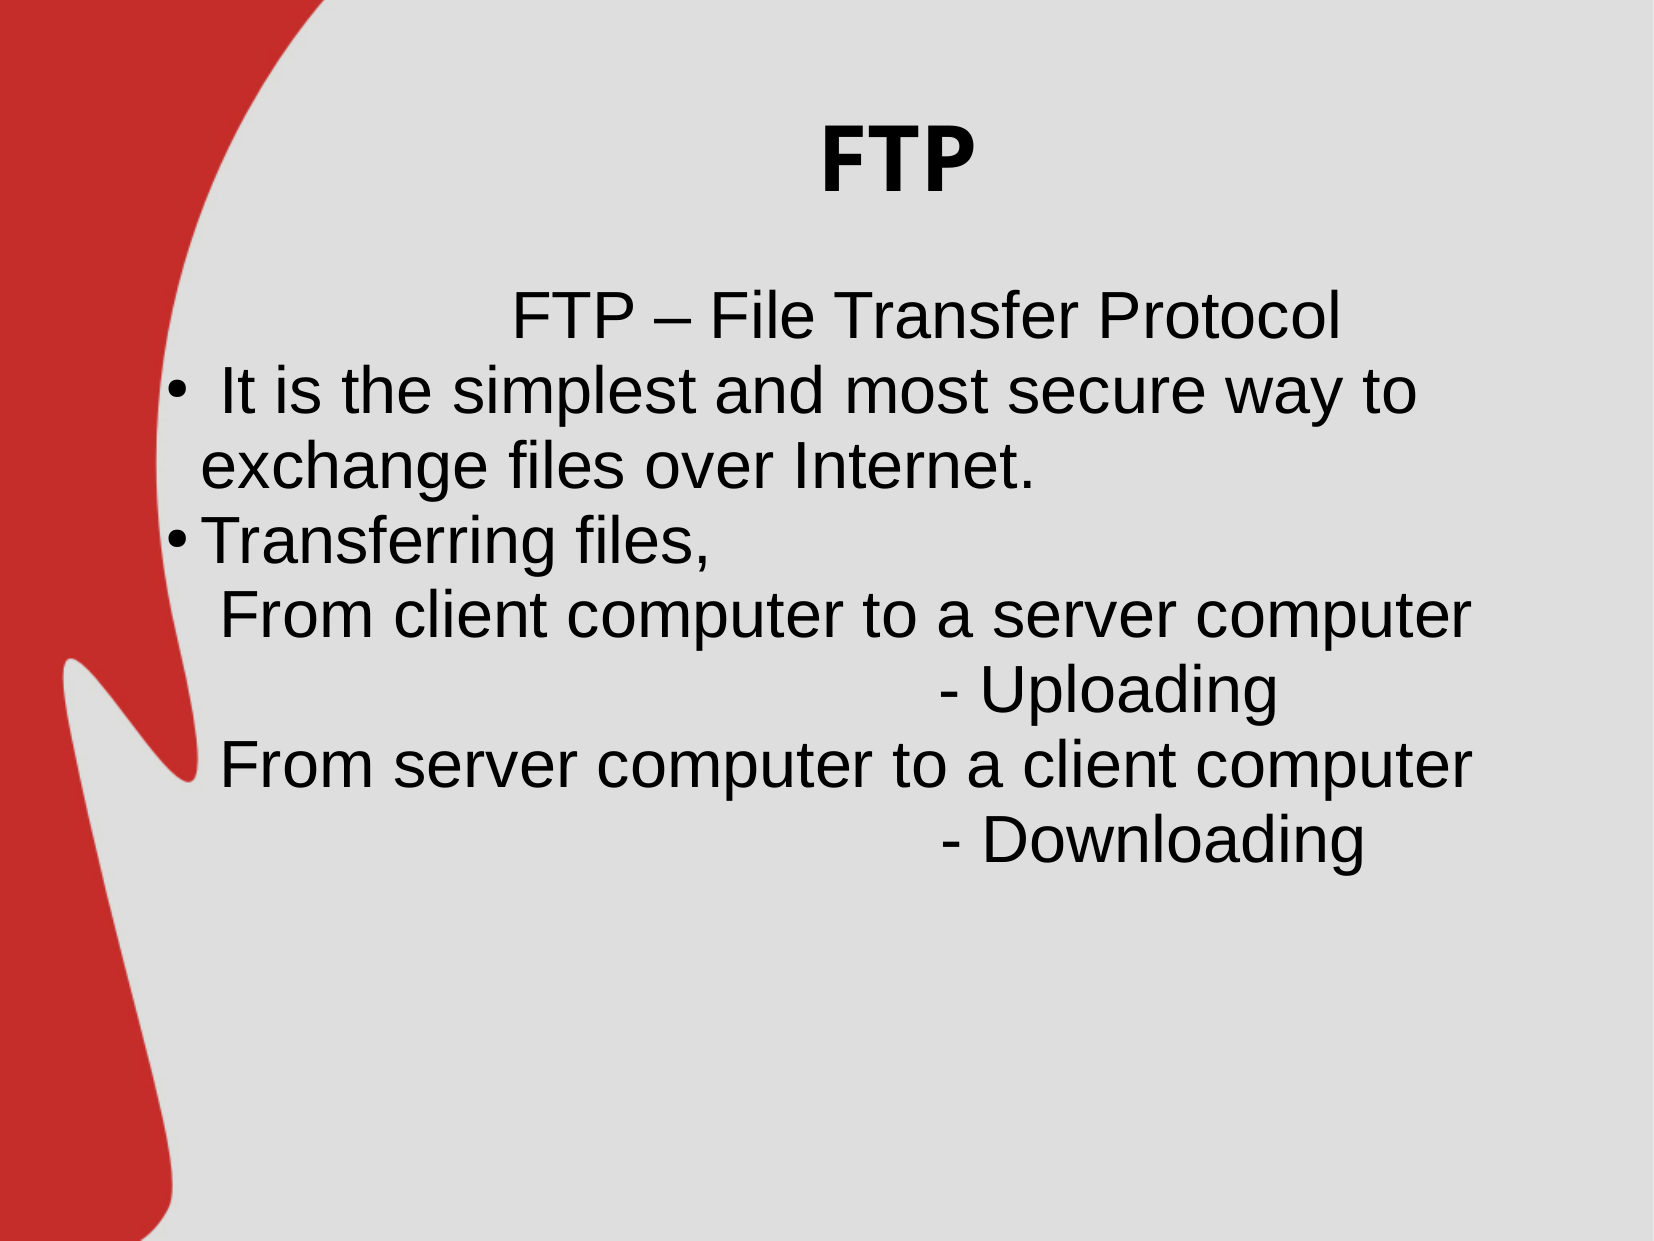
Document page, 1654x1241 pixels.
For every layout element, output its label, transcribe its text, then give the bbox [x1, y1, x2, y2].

subtitle FTP – File Transfer Protocol It is the simplest and most secure way to exchange files over Internet. Transferring files, From client computer to a server computer - Uploading From server computer to a client computer - Downloading [165, 278, 1654, 998]
title FTP [153, 52, 1642, 260]
picture [0, 0, 1654, 1241]
